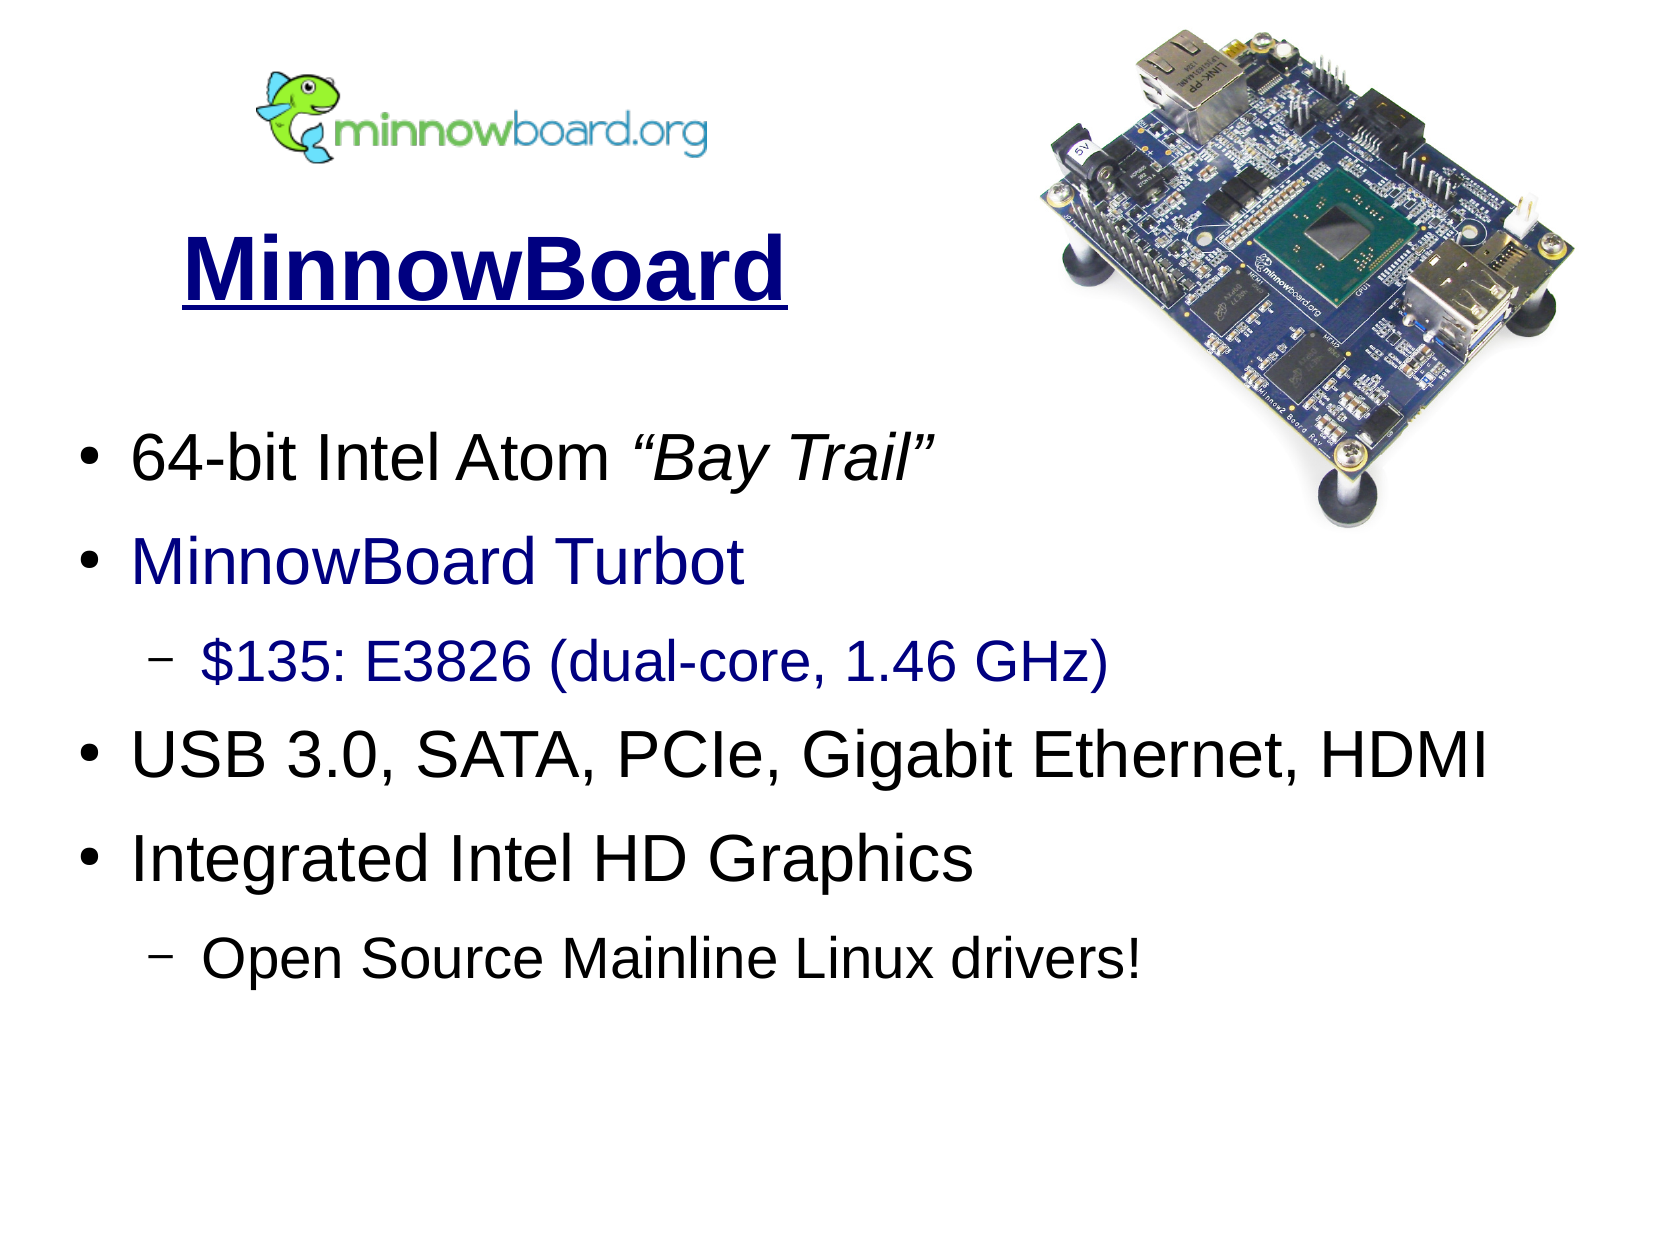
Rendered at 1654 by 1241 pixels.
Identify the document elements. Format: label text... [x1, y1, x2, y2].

picture [256, 61, 707, 168]
list 64-bit Intel Atom “Bay Trail” MinnowBoard Turbot $135: E3826 (dual-core, 1.46 GHz) USB 3.0, SATA, PCIe, Gigabit Ethernet, HDMI Integrated Intel HD Graphics Open Source Mainline Linux drivers! [60, 419, 1654, 1241]
title MinnowBoard [0, 0, 1230, 353]
picture [940, 0, 1616, 419]
